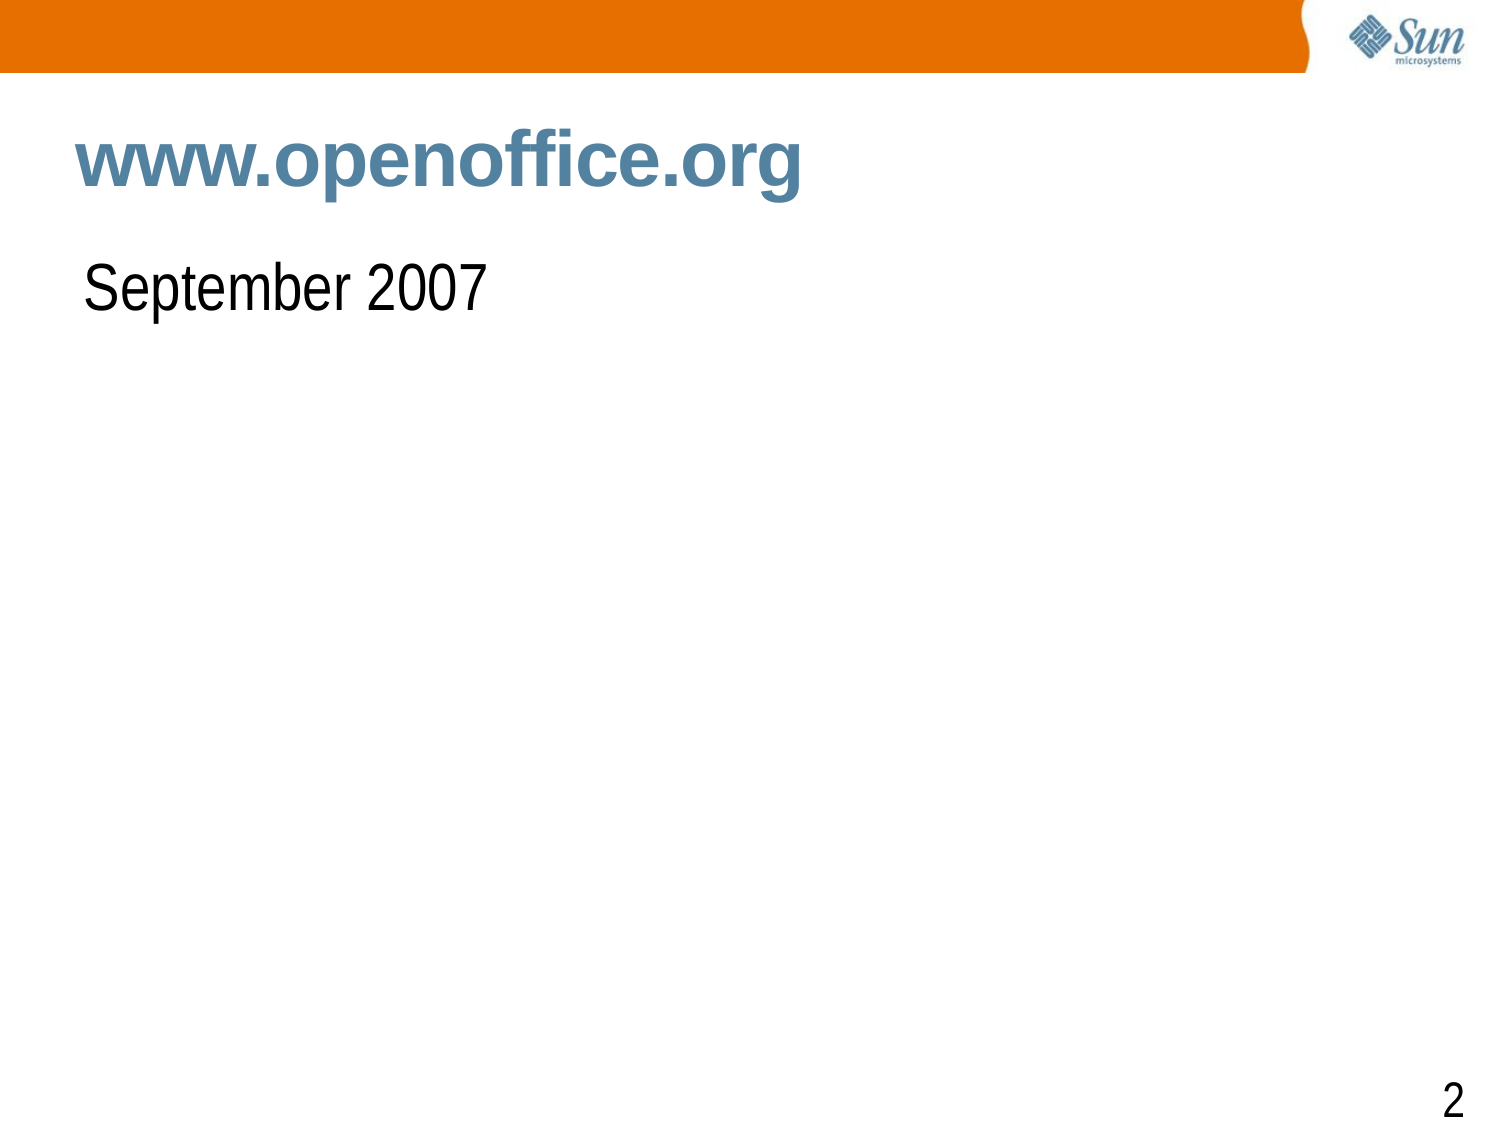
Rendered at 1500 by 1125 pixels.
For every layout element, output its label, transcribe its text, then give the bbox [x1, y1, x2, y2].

title www.openoffice.org [75, 123, 1437, 227]
picture [0, 0, 1500, 73]
list September 2007 [64, 258, 1401, 1062]
